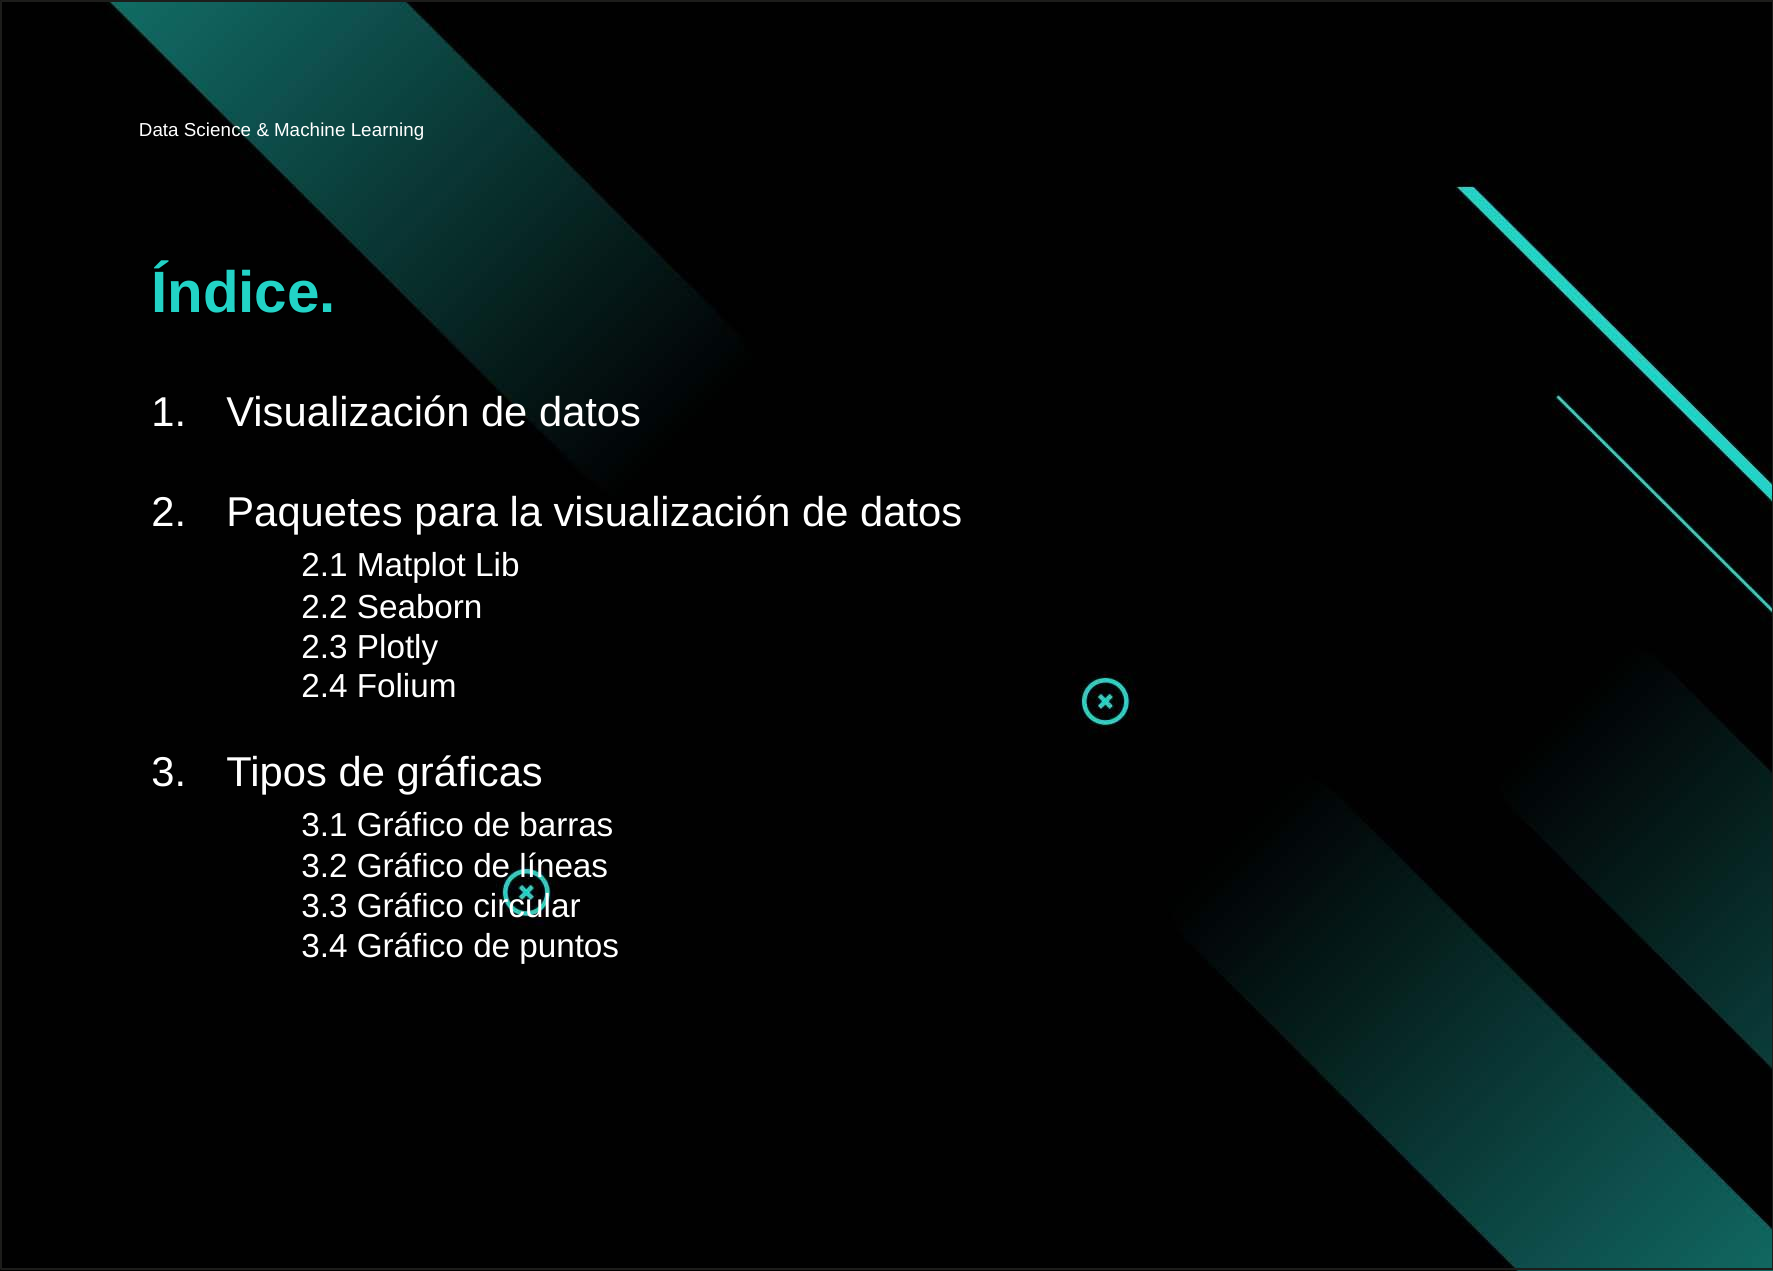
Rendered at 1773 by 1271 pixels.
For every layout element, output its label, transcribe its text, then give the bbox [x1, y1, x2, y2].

list Visualización de datos Paquetes para la visualización de datos 2.1 Matplot Lib 2.2 Seaborn 2.3 Plotly 2.4 Folium Tipos de gráficas 3.1 Gráfico de barras 3.2 Gráfico de líneas 3.3 Gráfico circular 3.4 Gráfico de puntos [136, 377, 1339, 762]
title Índice. [136, 246, 1265, 317]
picture [2, 2, 1772, 1268]
list Data Science & Machine Learning [123, 109, 787, 156]
